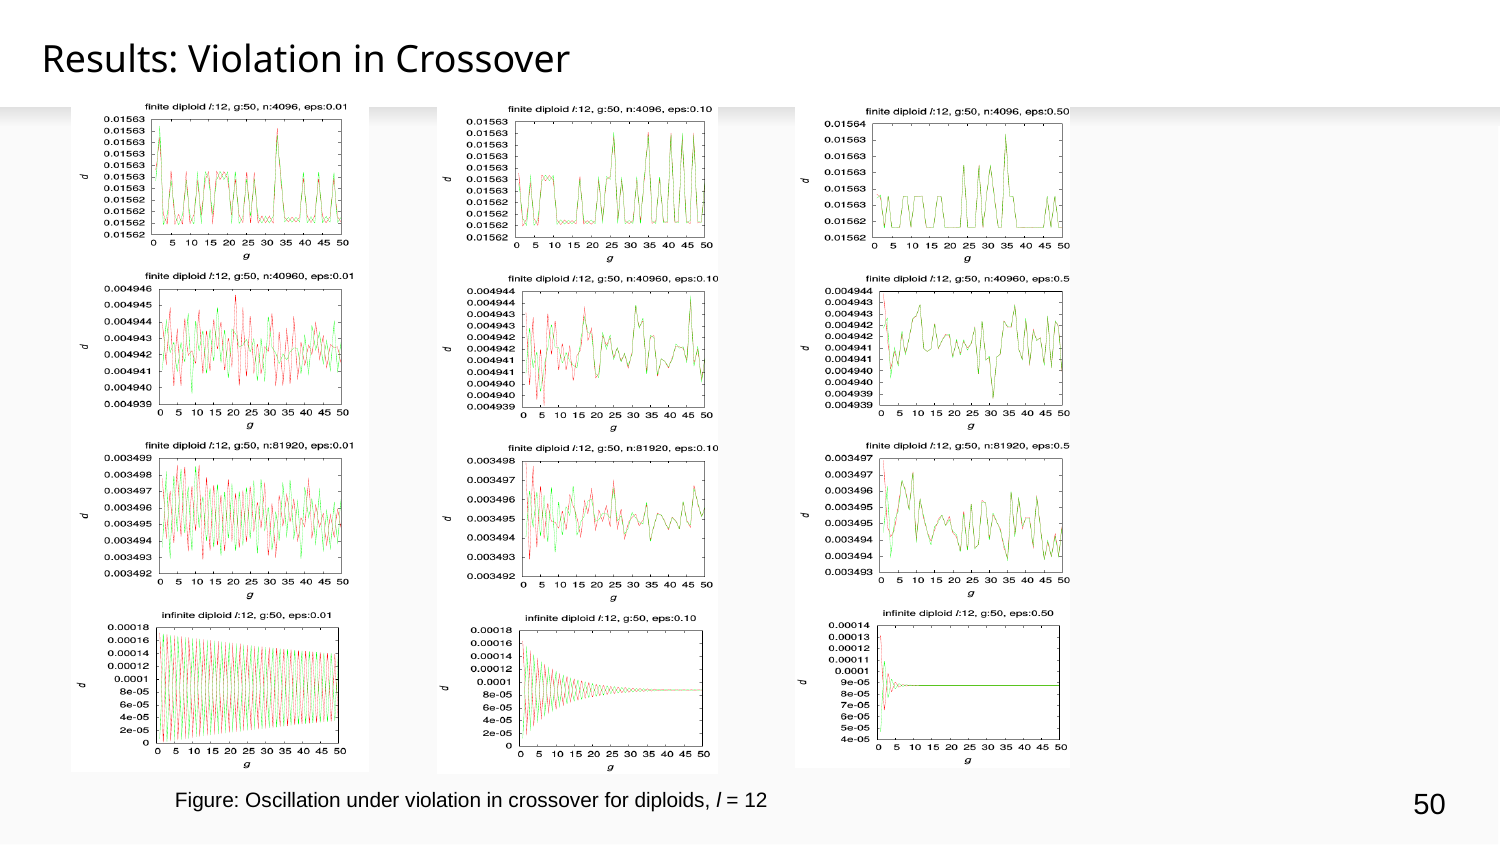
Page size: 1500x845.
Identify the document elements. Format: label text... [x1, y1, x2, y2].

text_box Figure: Oscillation under violation in crossover for diploids, l = 12 [160, 781, 876, 821]
picture [437, 92, 718, 774]
title Results: Violation in Crossover [41, 8, 1490, 107]
picture [795, 94, 1070, 768]
picture [71, 89, 369, 772]
